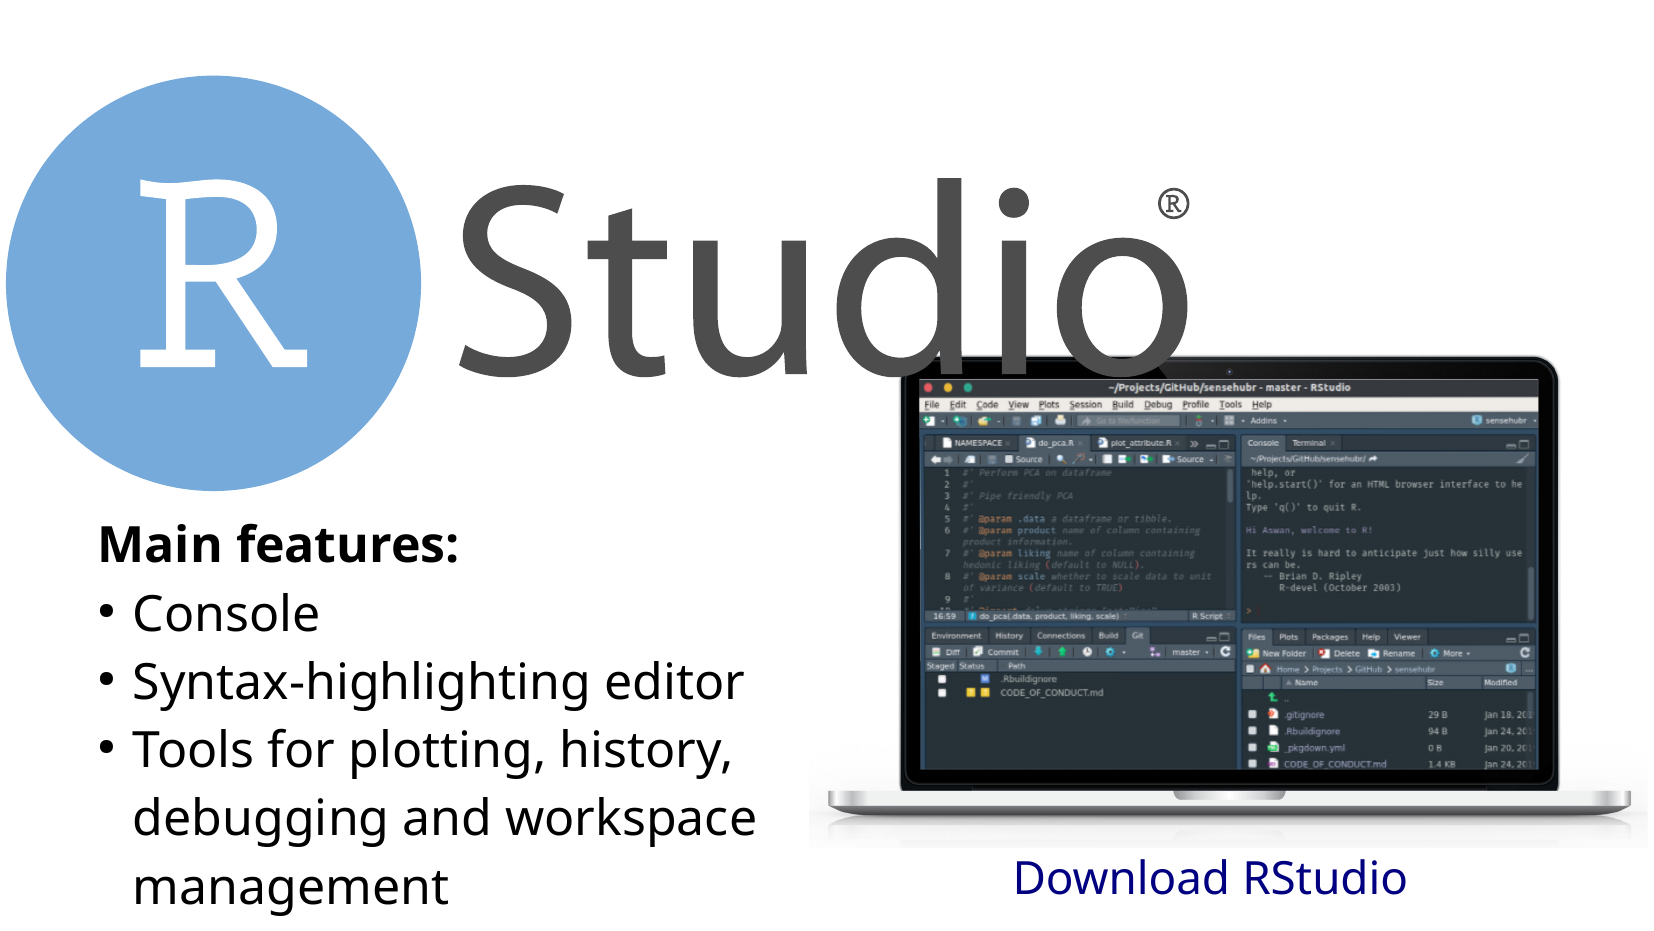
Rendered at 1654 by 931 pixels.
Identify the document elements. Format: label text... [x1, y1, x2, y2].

text_box Download RStudio [997, 838, 1459, 909]
picture [0, 73, 1648, 848]
text_box Main features: Console Syntax-highlighting editor Tools for plotting, history, debugging and workspace management [82, 501, 804, 846]
